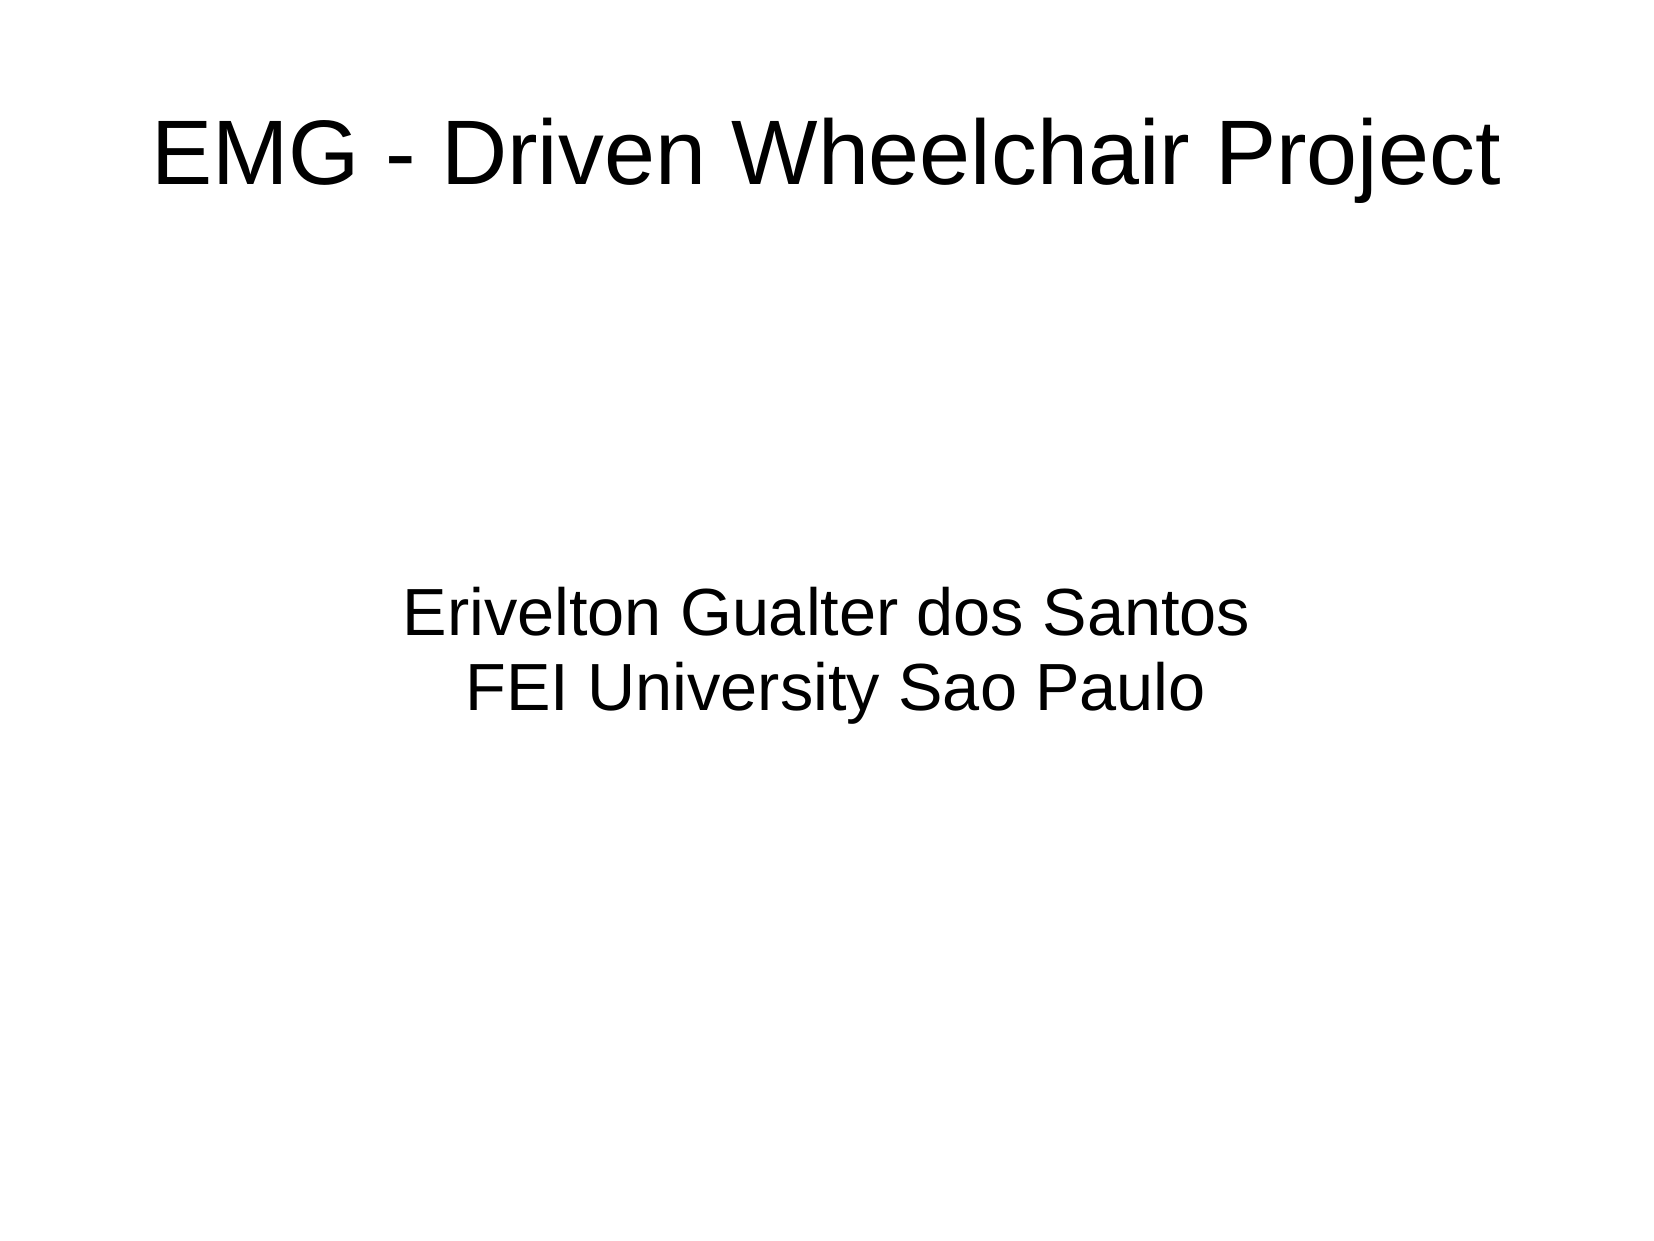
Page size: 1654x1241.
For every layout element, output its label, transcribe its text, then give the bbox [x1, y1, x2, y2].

subtitle Erivelton Gualter dos Santos FEI University Sao Paulo [82, 290, 1571, 1010]
title EMG - Driven Wheelchair Project [82, 49, 1571, 257]
